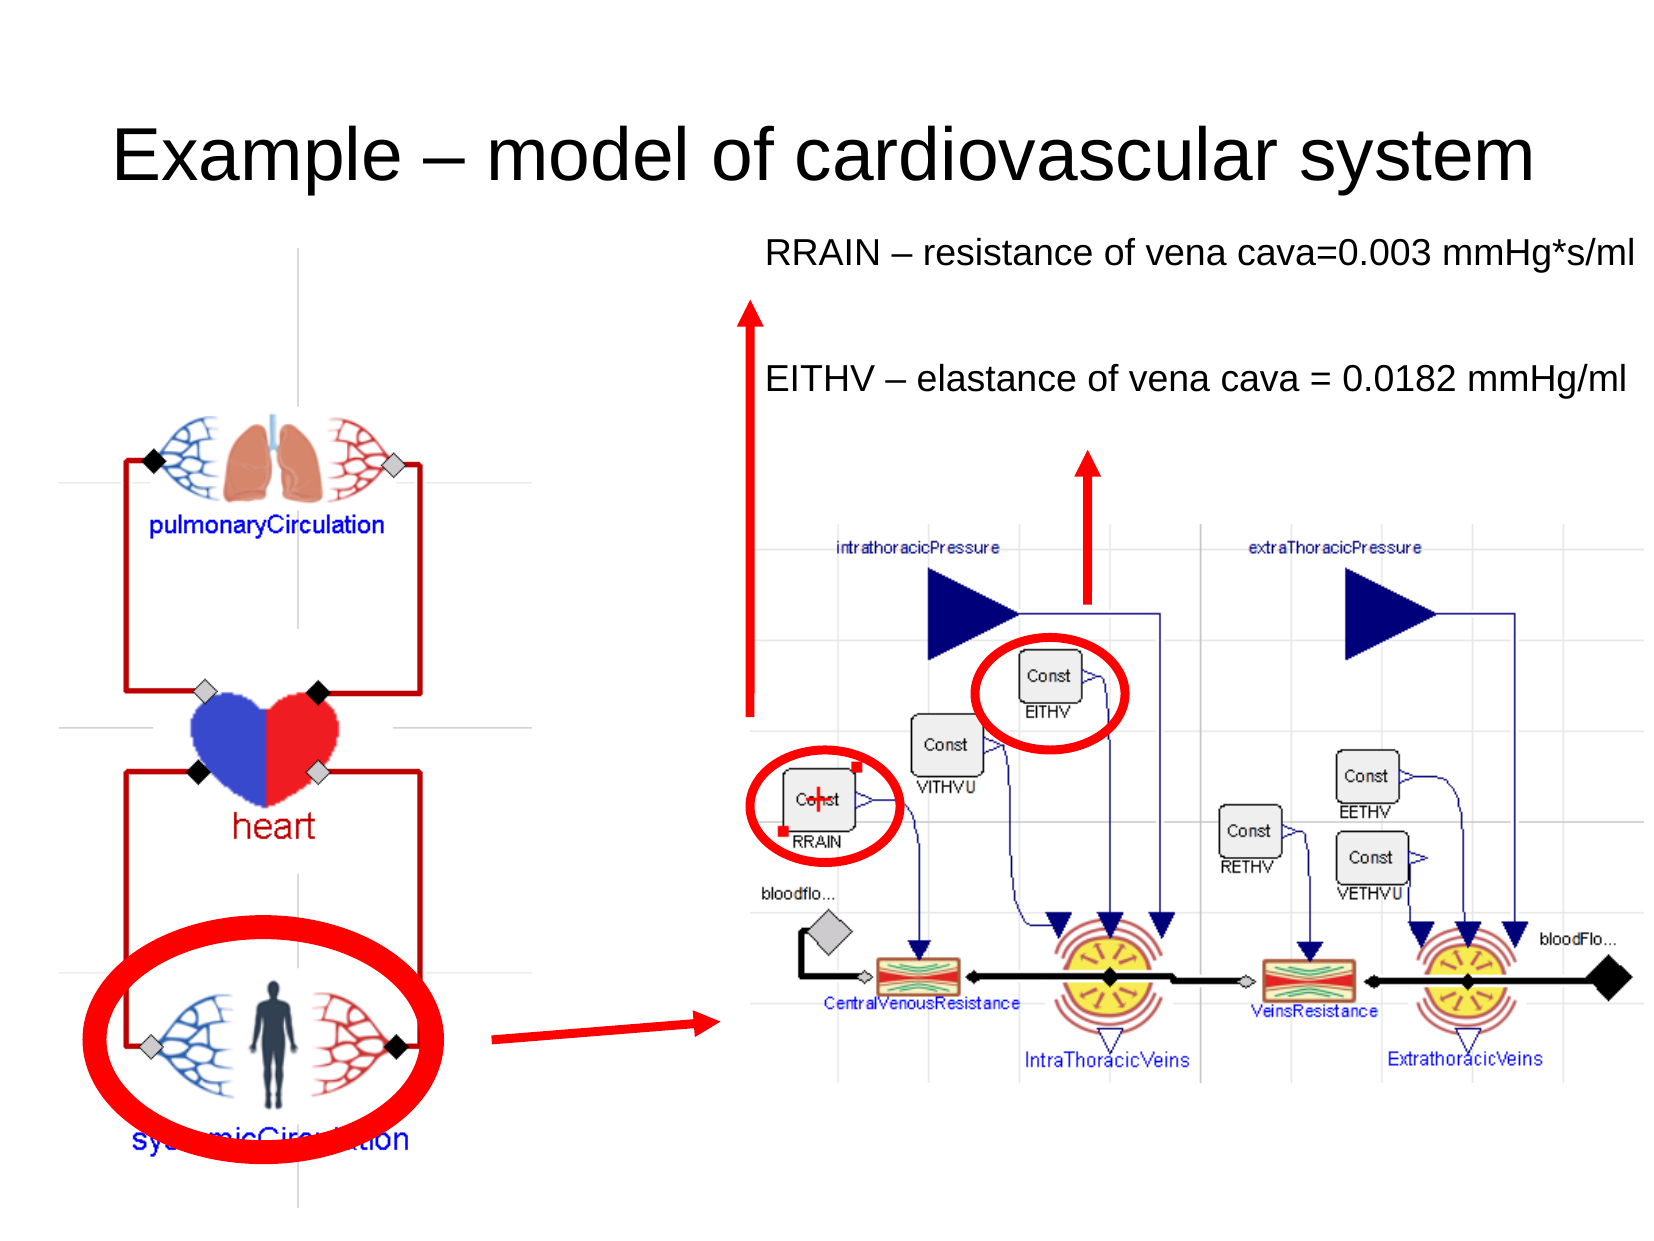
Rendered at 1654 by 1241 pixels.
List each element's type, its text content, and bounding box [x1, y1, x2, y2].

text_box Example – model of cardiovascular system [82, 48, 1567, 253]
picture [755, 755, 895, 857]
text_box RRAIN – resistance of vena cava=0.003 mmHg*s/ml EITHV – elastance of vena cava = 0.0182 mmHg/ml [750, 225, 1654, 491]
picture [750, 524, 1644, 1083]
picture [59, 248, 532, 1208]
